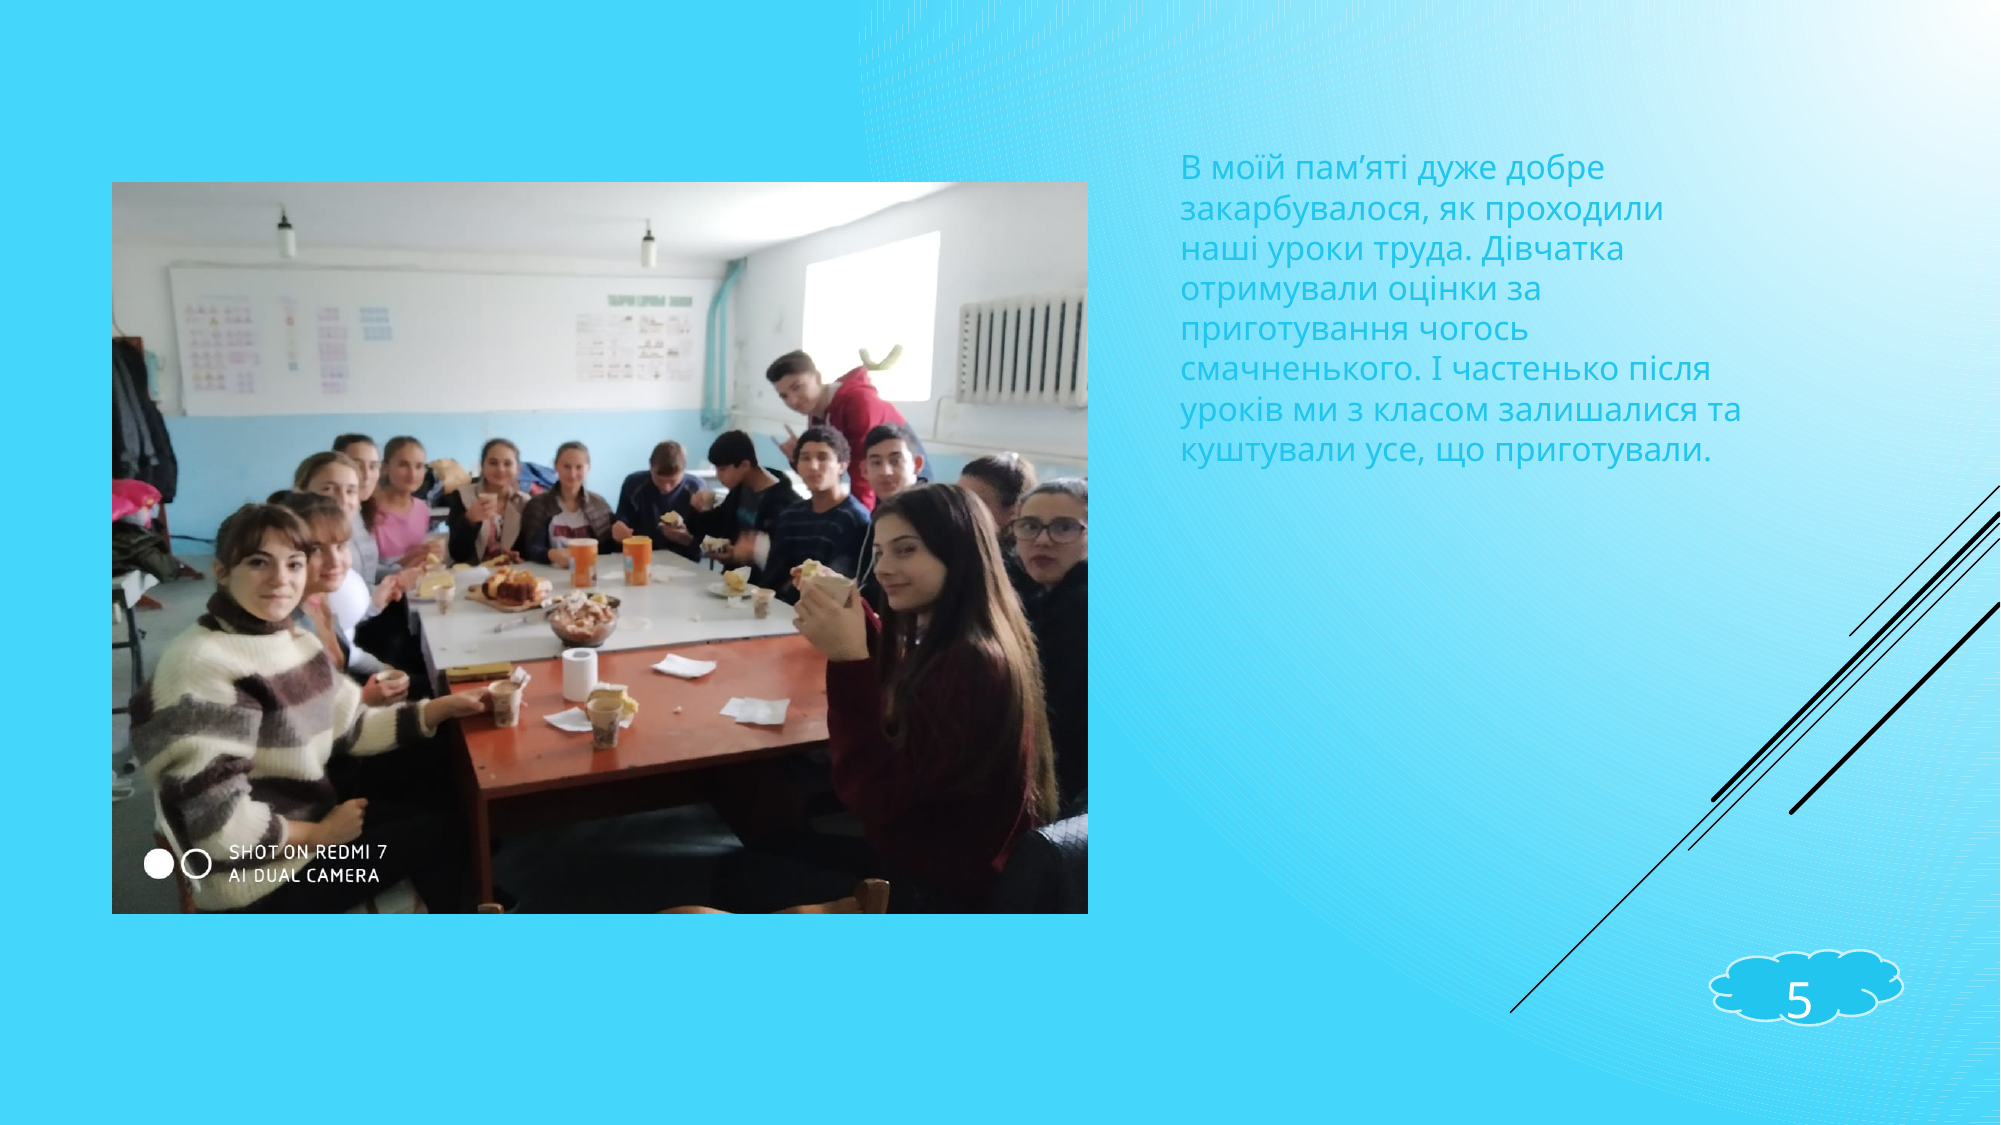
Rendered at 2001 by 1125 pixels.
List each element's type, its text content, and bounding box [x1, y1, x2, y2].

text_box 5 [1709, 950, 1903, 1026]
list В моїй пам’яті дуже добре закарбувалося, як проходили наші уроки труда. Дівчатка отримували оцінки за приготування чогось смачненького. І частенько після уроків ми з класом залишалися та куштували усе, що приготували. [1165, 139, 1766, 483]
picture [112, 182, 1088, 914]
